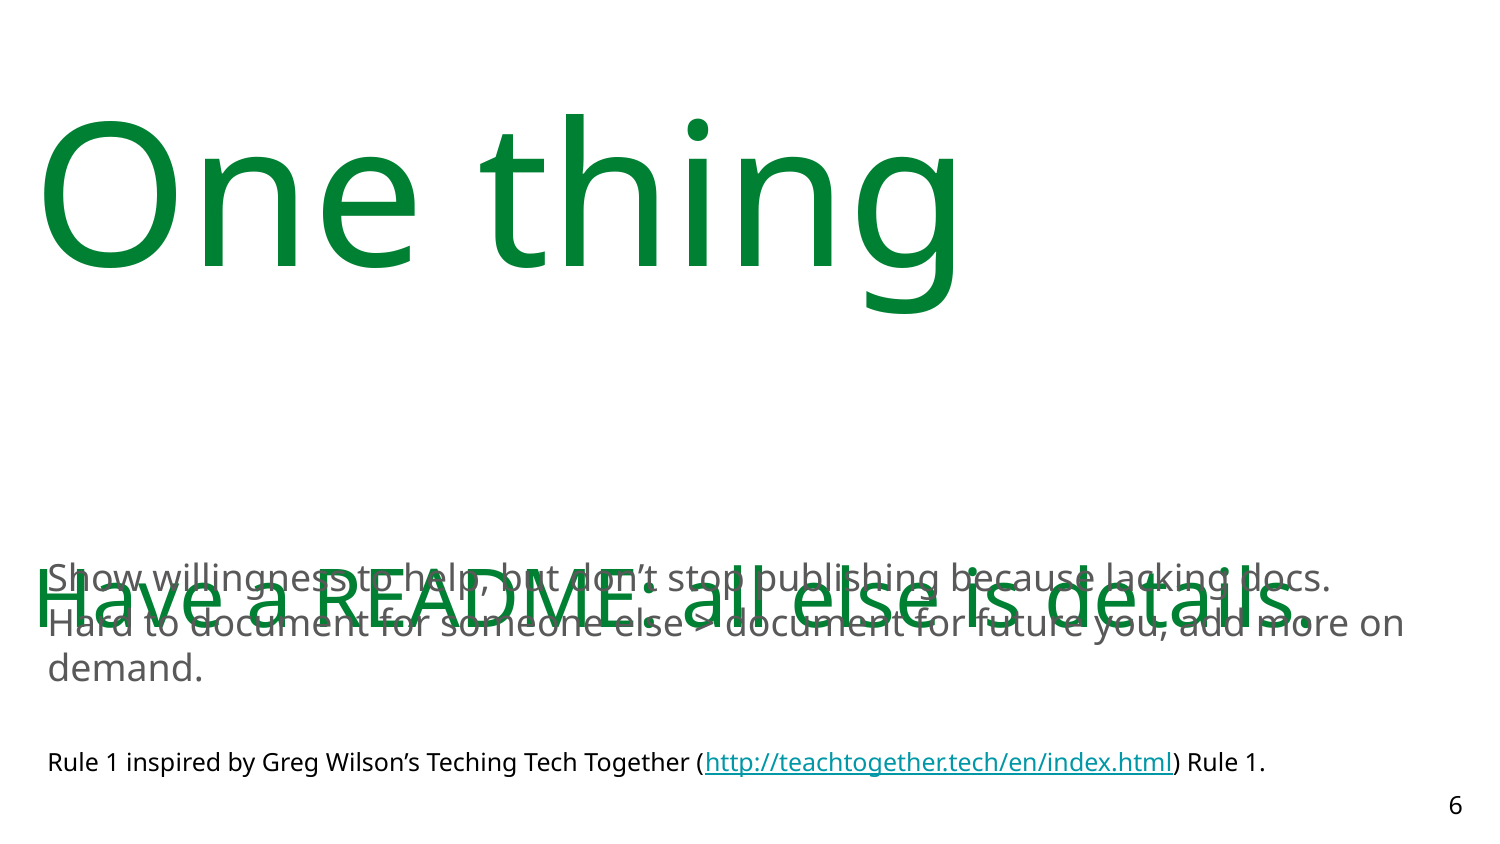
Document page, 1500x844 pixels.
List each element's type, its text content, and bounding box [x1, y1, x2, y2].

title One thing Have a README: all else is details. [32, 66, 1470, 561]
text_box Show willingness to help, but don’t stop publishing because lacking docs. Hard to document for someone else > document for future you, add more on demand. [32, 539, 1456, 705]
slide_number <number> [1380, 779, 1470, 824]
text_box Rule 1 inspired by Greg Wilson’s Teching Tech Together (http://teachtogether.tech/en/index.html) Rule 1. [32, 731, 1453, 796]
